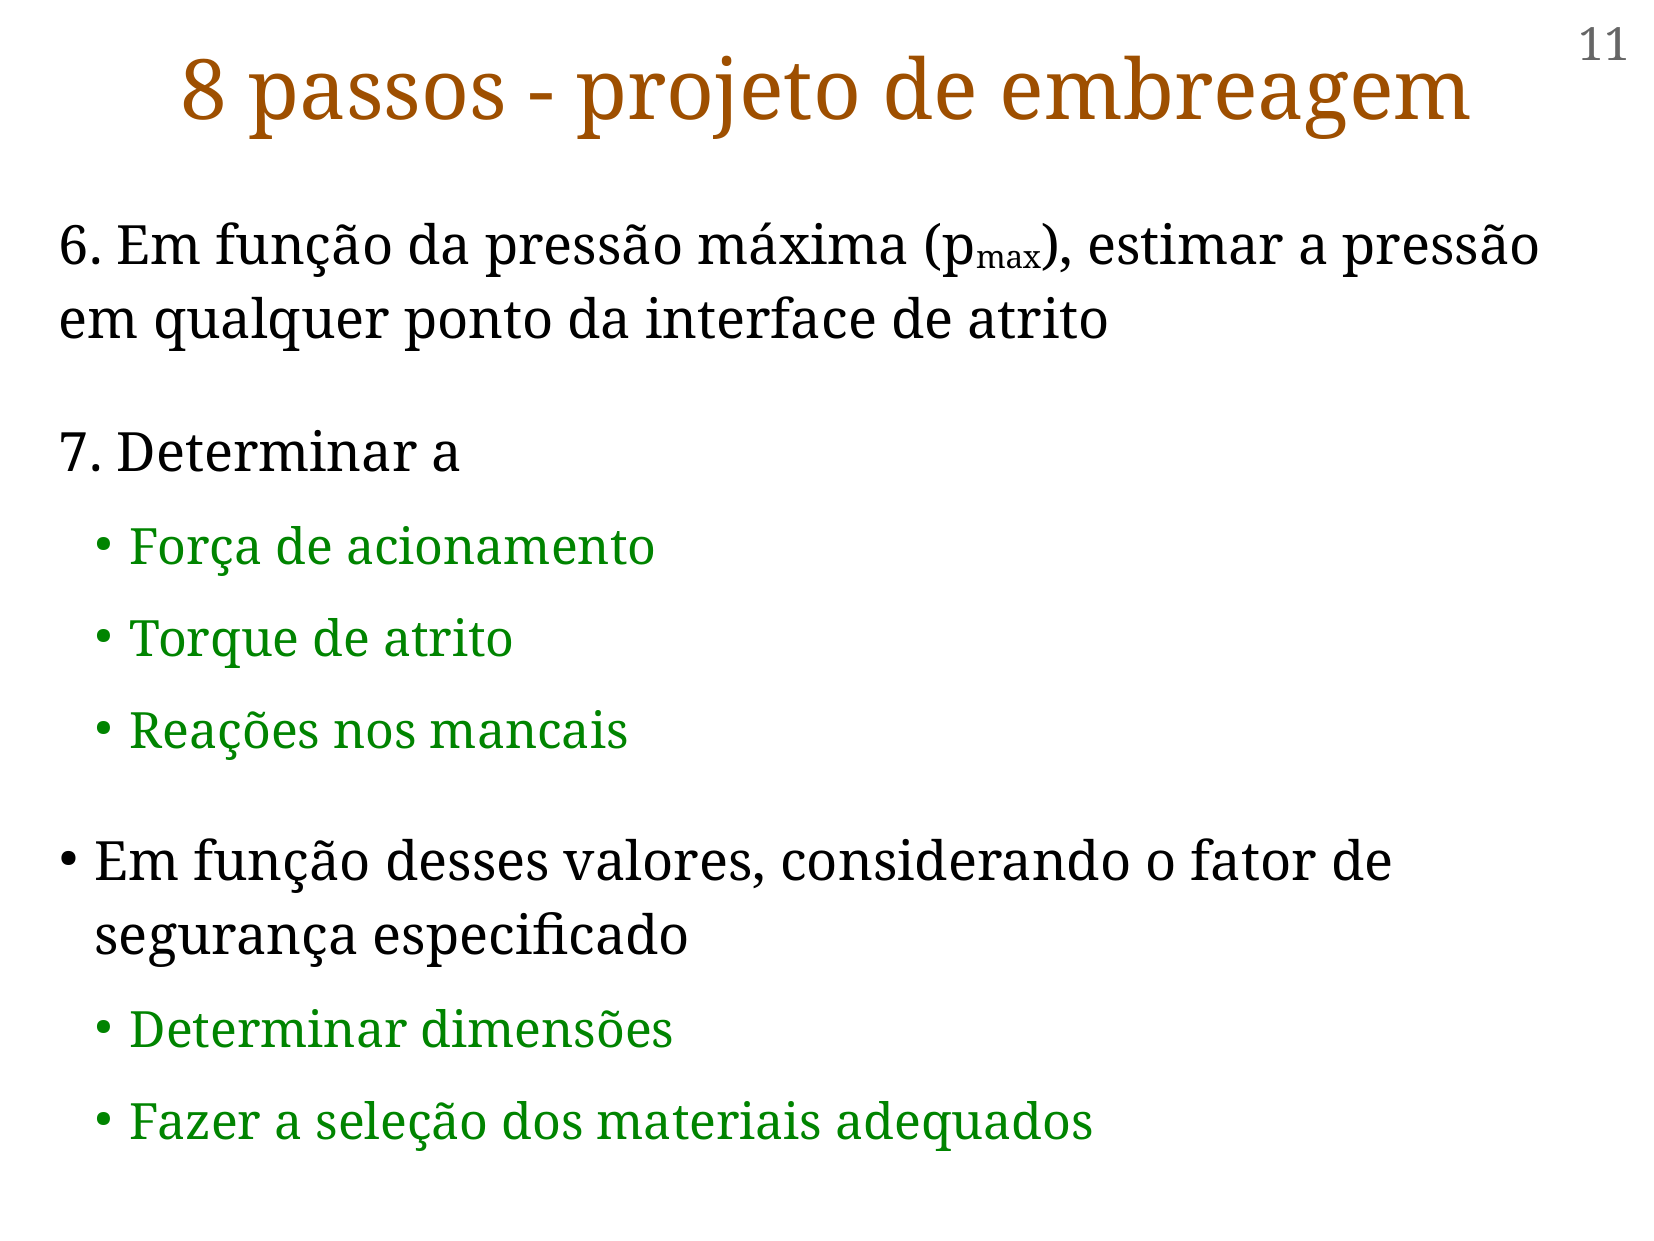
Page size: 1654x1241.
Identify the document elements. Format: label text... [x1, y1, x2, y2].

title 8 passos - projeto de embreagem [59, 29, 1595, 148]
list 6. Em função da pressão máxima (pmax), estimar a pressão em qualquer ponto da interface de atrito 7. Determinar a Força de acionamento Torque de atrito Reações nos mancais Em função desses valores, considerando o fator de segurança especificado Determinar dimensões Fazer a seleção dos materiais adequados [59, 206, 1595, 1211]
